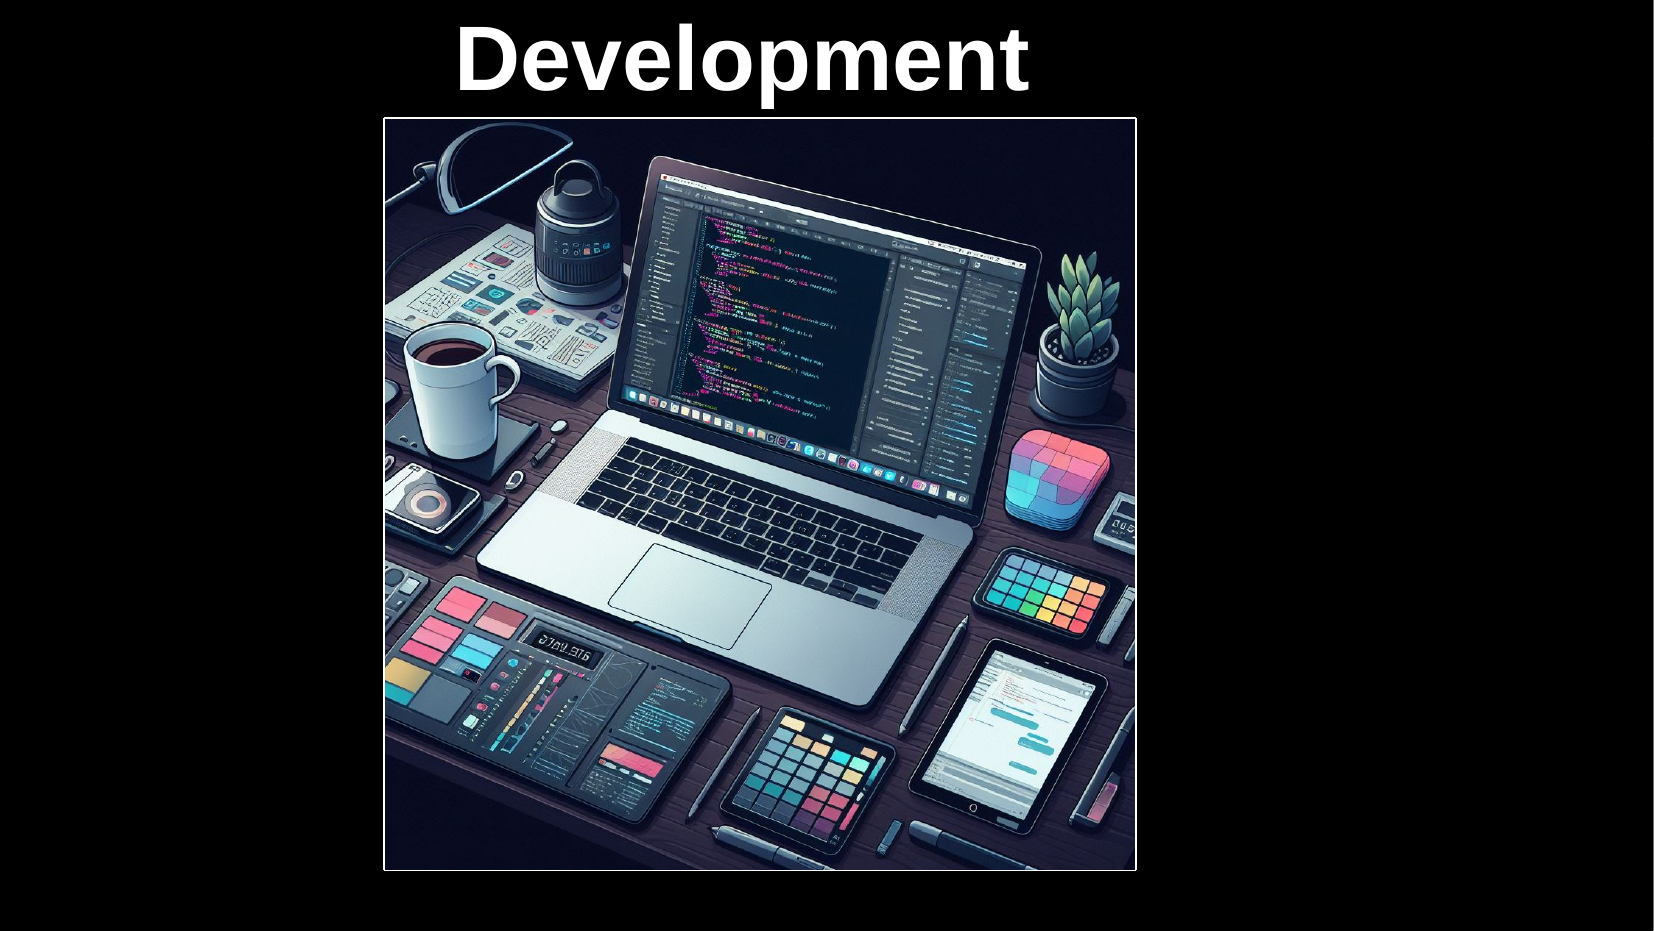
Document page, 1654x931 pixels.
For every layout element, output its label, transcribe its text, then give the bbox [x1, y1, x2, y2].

title Development [454, 5, 1075, 113]
text_box [0, 0, 1654, 931]
picture [385, 119, 1135, 870]
